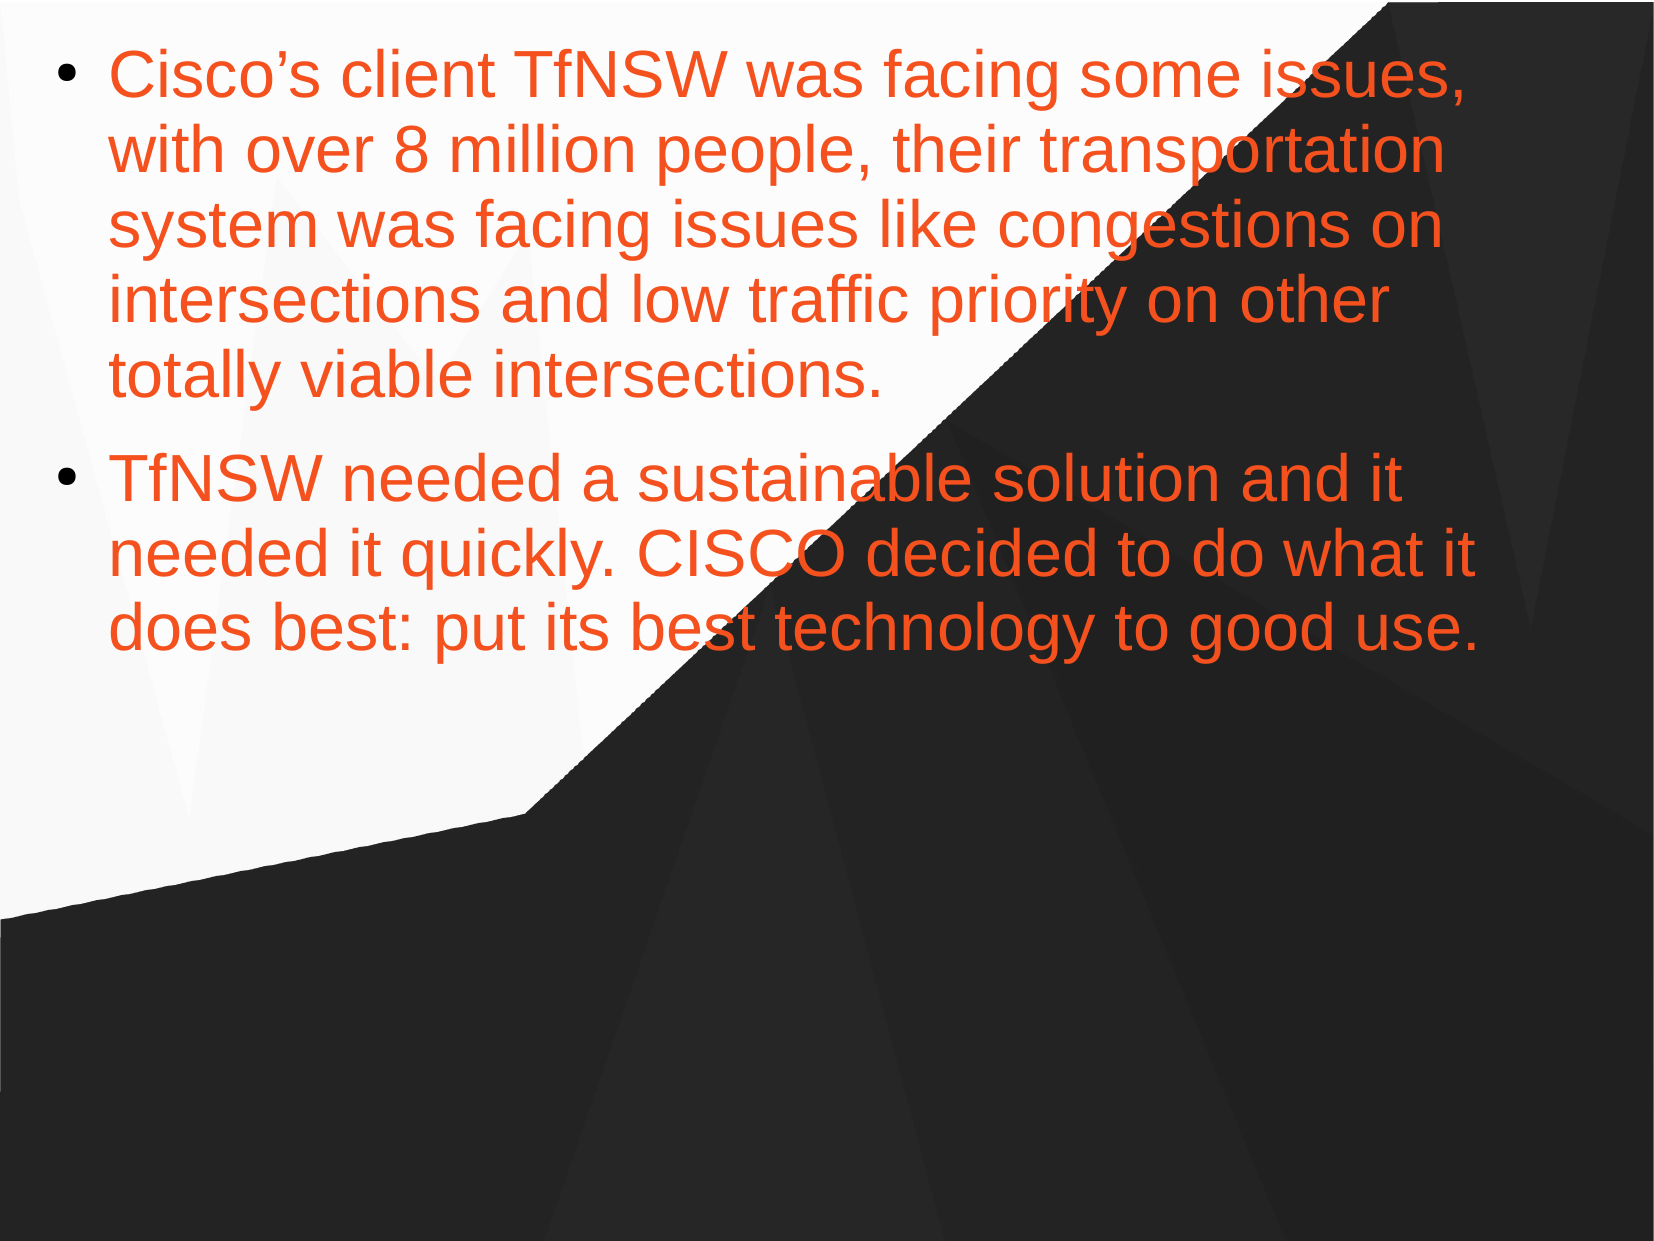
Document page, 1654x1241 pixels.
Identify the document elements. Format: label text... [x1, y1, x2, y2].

picture [0, 2, 1654, 1241]
list Cisco’s client TfNSW was facing some issues, with over 8 million people, their transportation system was facing issues like congestions on intersections and low traffic priority on other totally viable intersections. TfNSW needed a sustainable solution and it needed it quickly. CISCO decided to do what it does best: put its best technology to good use. [37, 37, 1576, 666]
